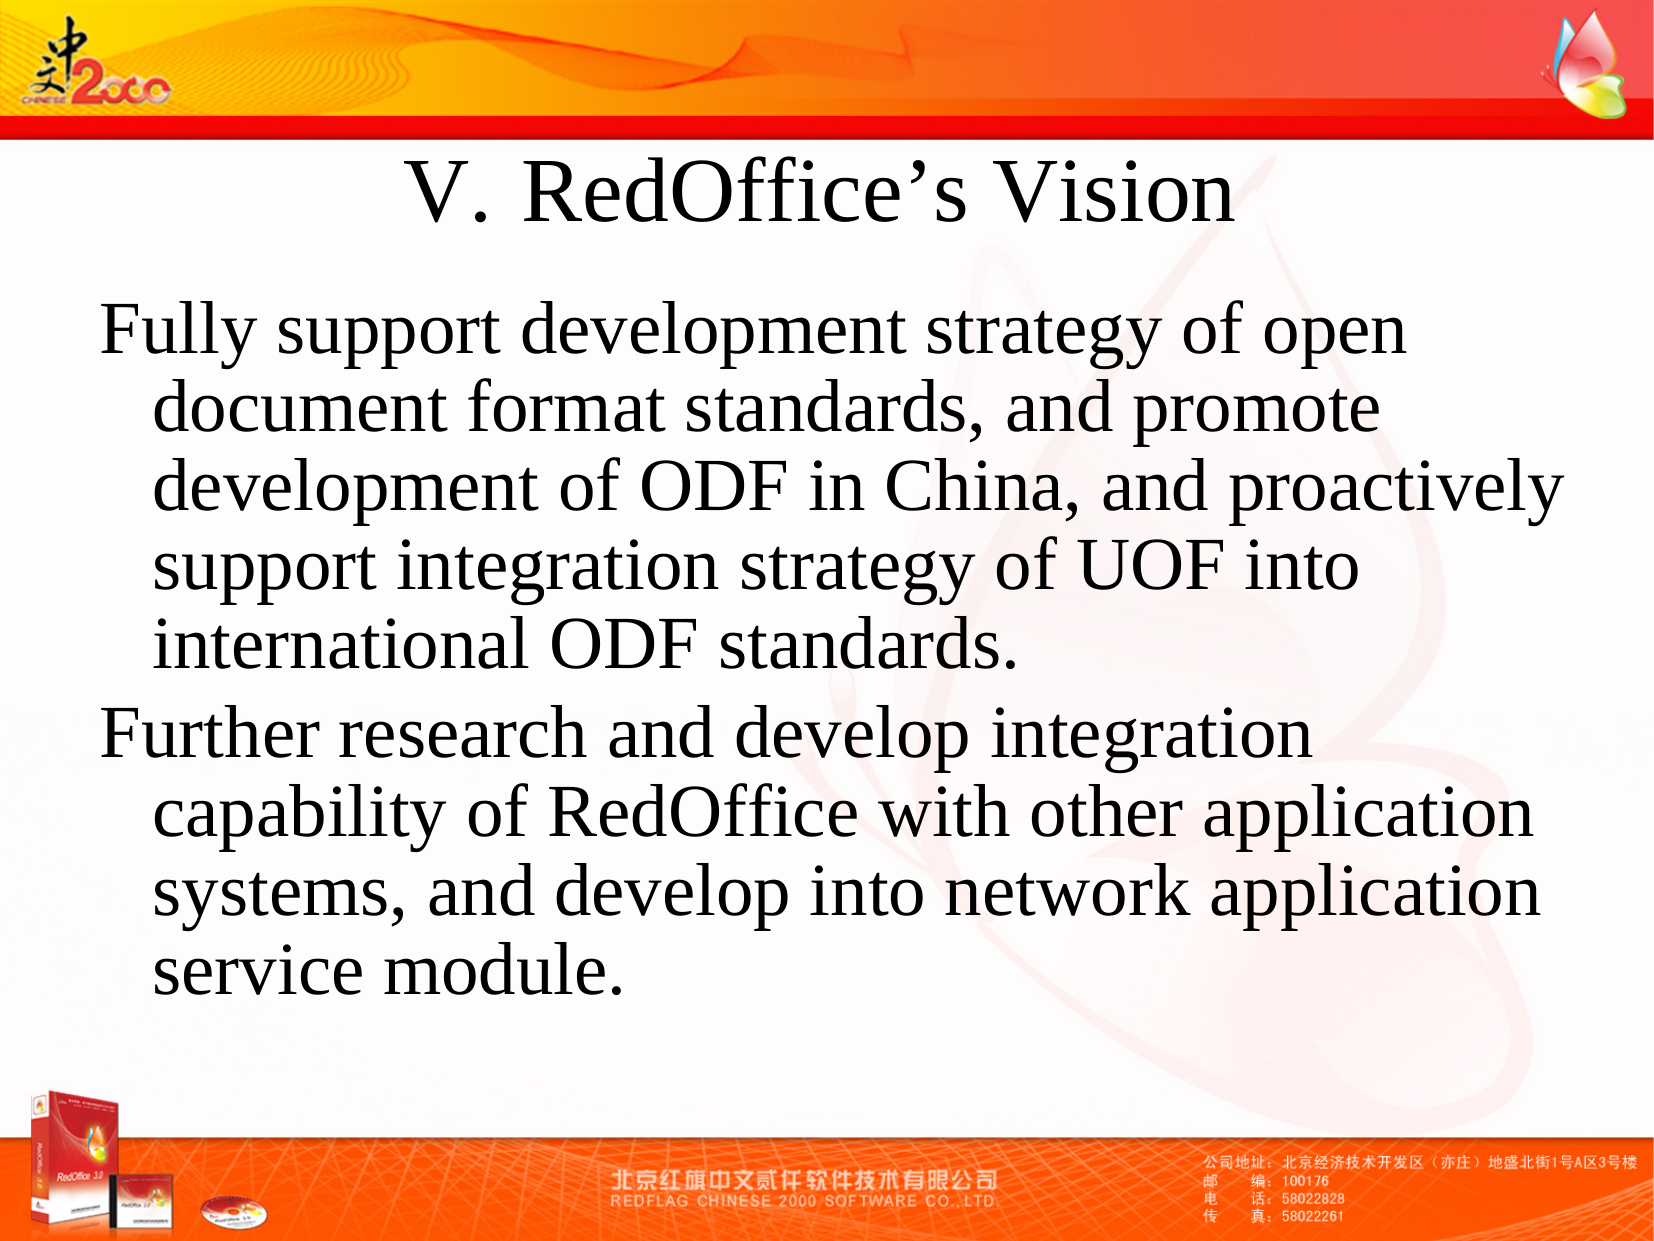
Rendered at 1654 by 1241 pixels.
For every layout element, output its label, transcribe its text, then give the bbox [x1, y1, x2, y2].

picture [0, 0, 1654, 1241]
title V. RedOffice’s Vision [76, 139, 1566, 245]
list Fully support development strategy of open document format standards, and promote development of ODF in China, and proactively support integration strategy of UOF into international ODF standards. Further research and develop integration capability of RedOffice with other application systems, and develop into network application service module. [82, 290, 1571, 1189]
